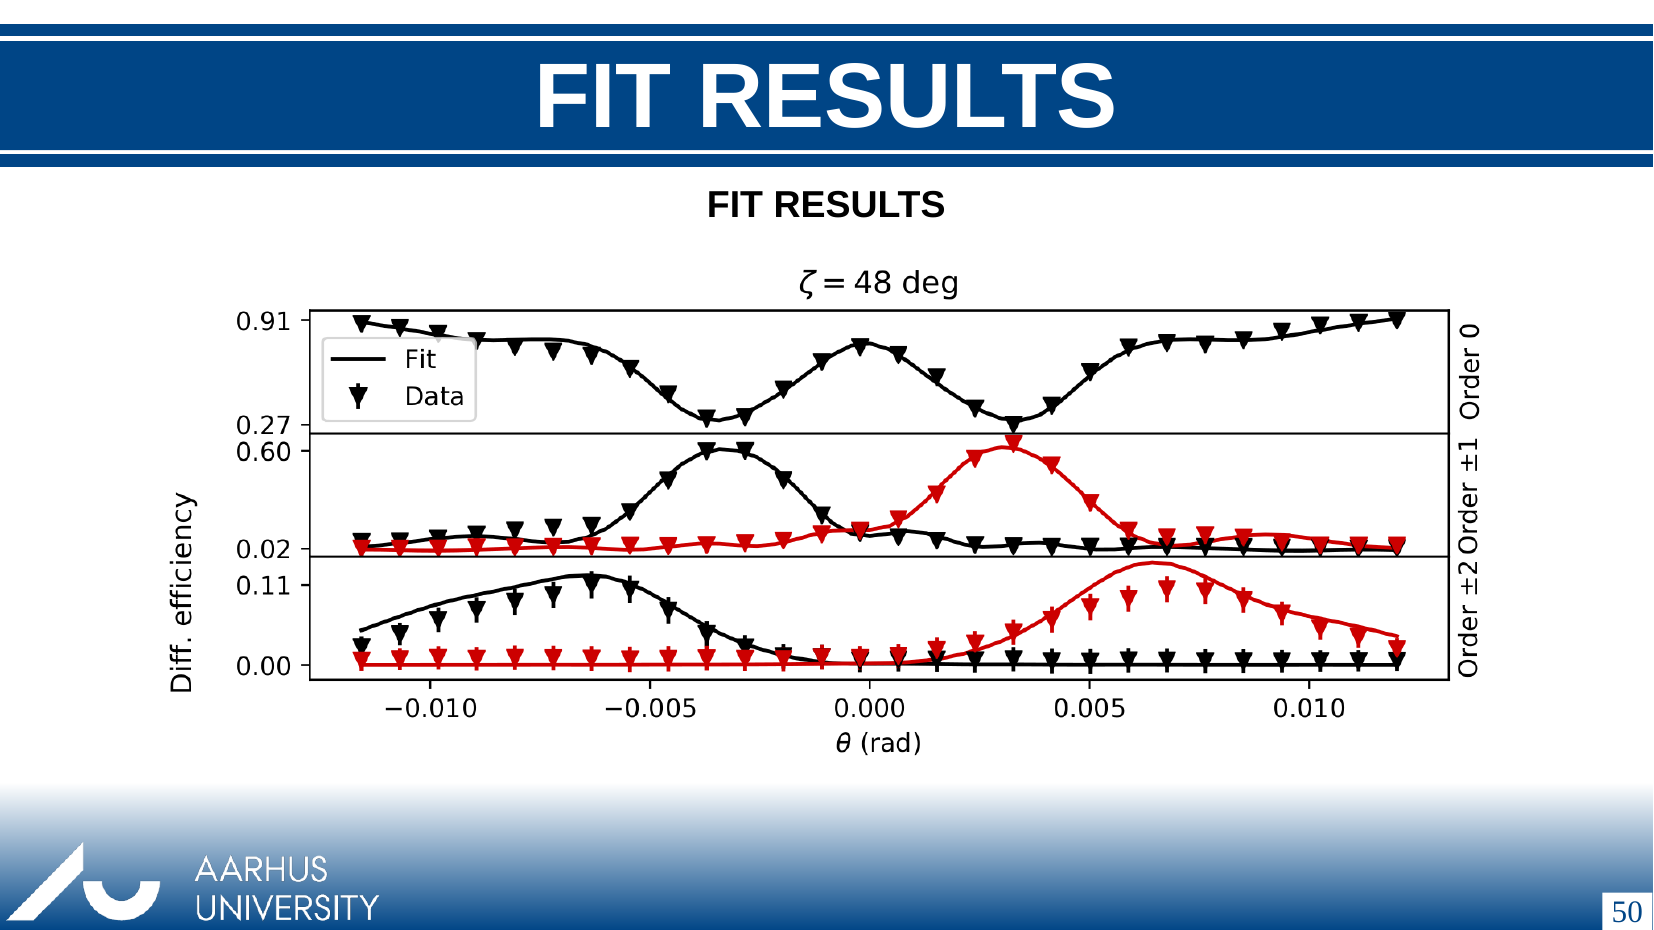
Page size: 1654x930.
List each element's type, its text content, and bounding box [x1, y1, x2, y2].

picture [153, 254, 1500, 766]
title FIT RESULTS [0, 41, 1653, 151]
picture [5, 841, 414, 928]
text_box FIT RESULTS [692, 176, 961, 234]
